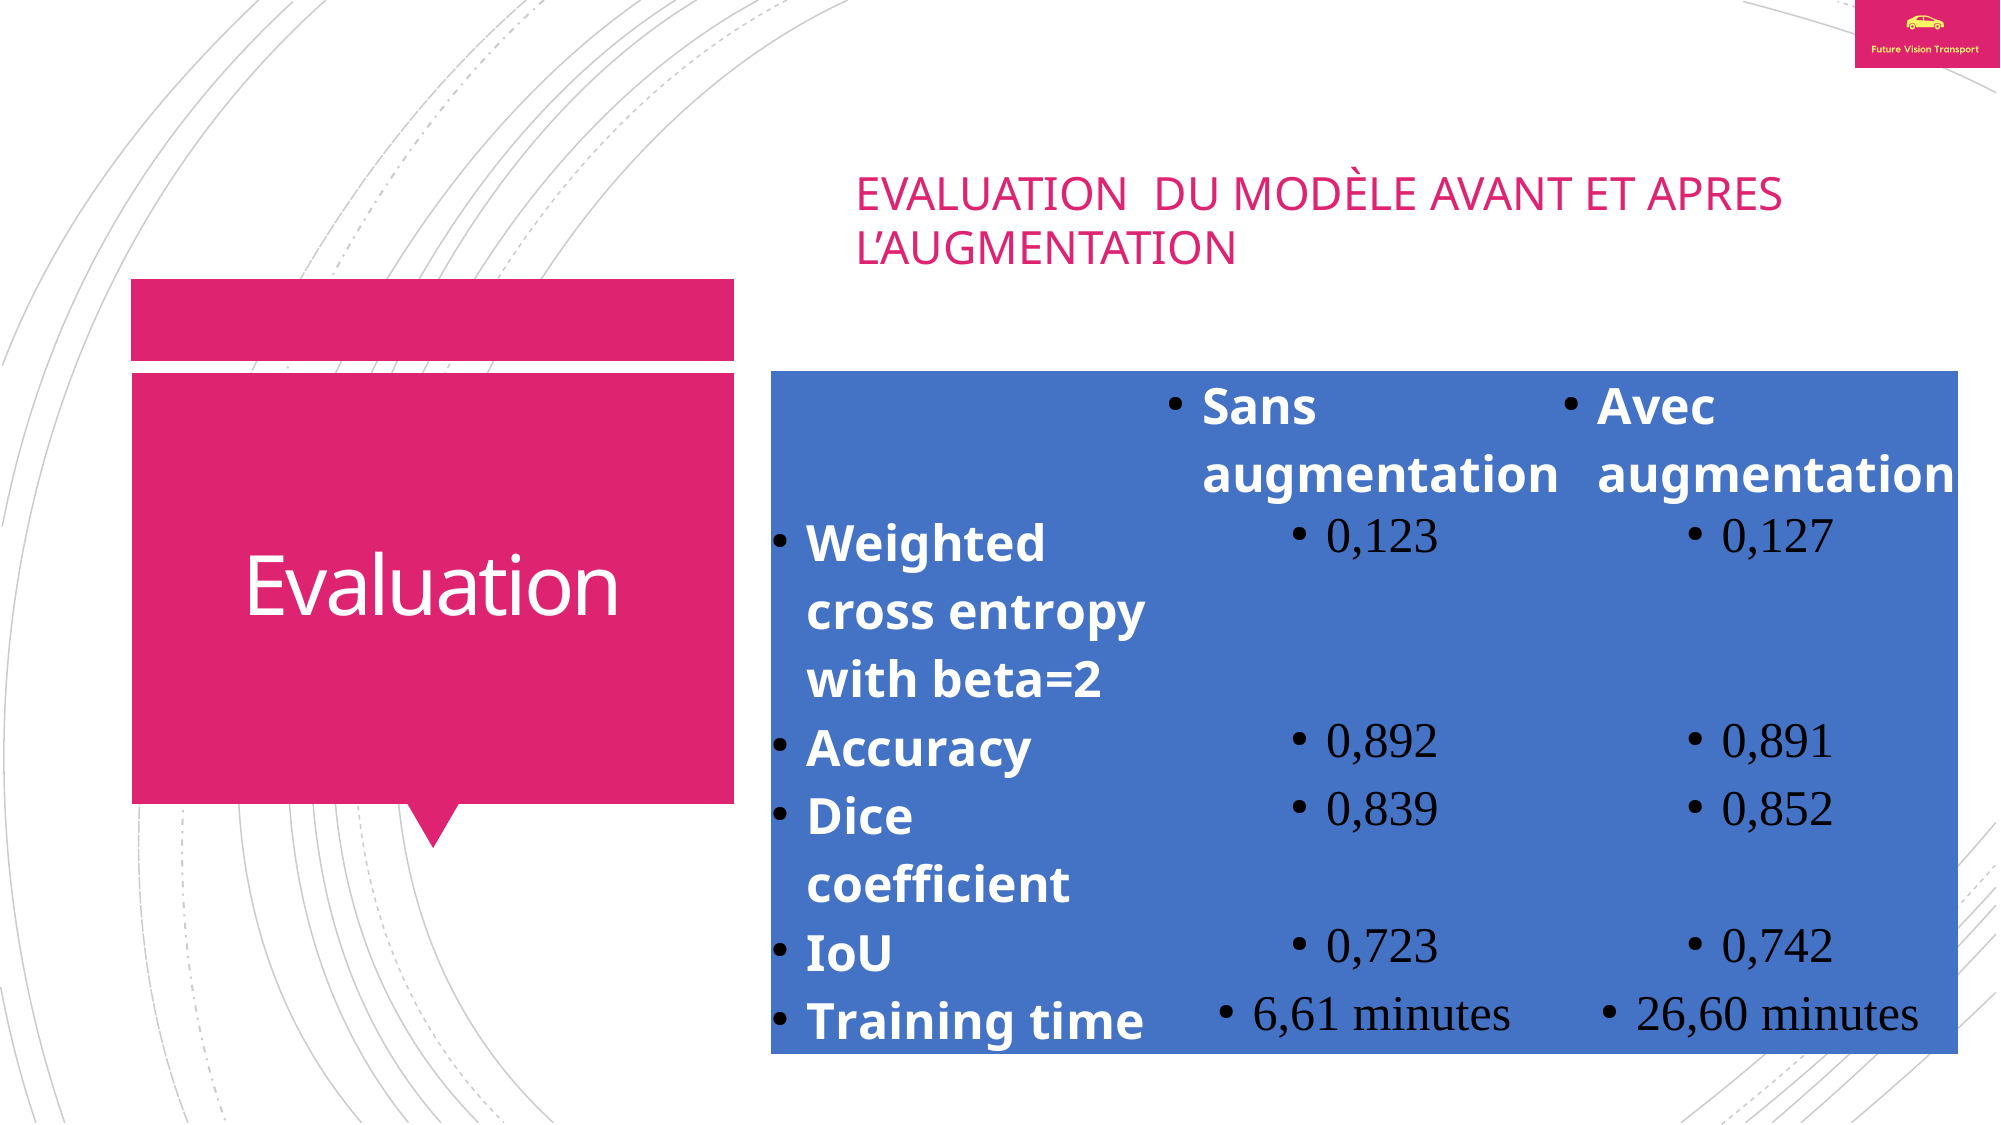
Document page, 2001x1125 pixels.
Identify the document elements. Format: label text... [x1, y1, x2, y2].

table_cell 0,891 [1562, 713, 1958, 781]
table_header Avec augmentation [1562, 371, 1958, 508]
table_cell Training time [771, 986, 1167, 1054]
table_cell Accuracy [771, 713, 1167, 781]
picture [1855, 0, 2000, 68]
list Evaluation du modèle avant et apres l’augmentation [840, 131, 1869, 307]
table_cell IoU [771, 917, 1167, 986]
table_cell 0,852 [1562, 781, 1958, 917]
table_cell 0,123 [1167, 508, 1562, 713]
table_cell 0,723 [1167, 917, 1562, 986]
table_cell 0,839 [1167, 781, 1562, 917]
table_cell 6,61 minutes [1167, 986, 1562, 1054]
title Evaluation [145, 387, 721, 792]
table_header [771, 371, 1167, 508]
table_header Sans augmentation [1167, 371, 1562, 508]
table_cell Dice coefficient [771, 781, 1167, 917]
table_cell 0,127 [1562, 508, 1958, 713]
table_cell 26,60 minutes [1562, 986, 1958, 1054]
table_cell 0,742 [1562, 917, 1958, 986]
table_cell 0,892 [1167, 713, 1562, 781]
table_cell Weighted cross entropy with beta=2 [771, 508, 1167, 713]
